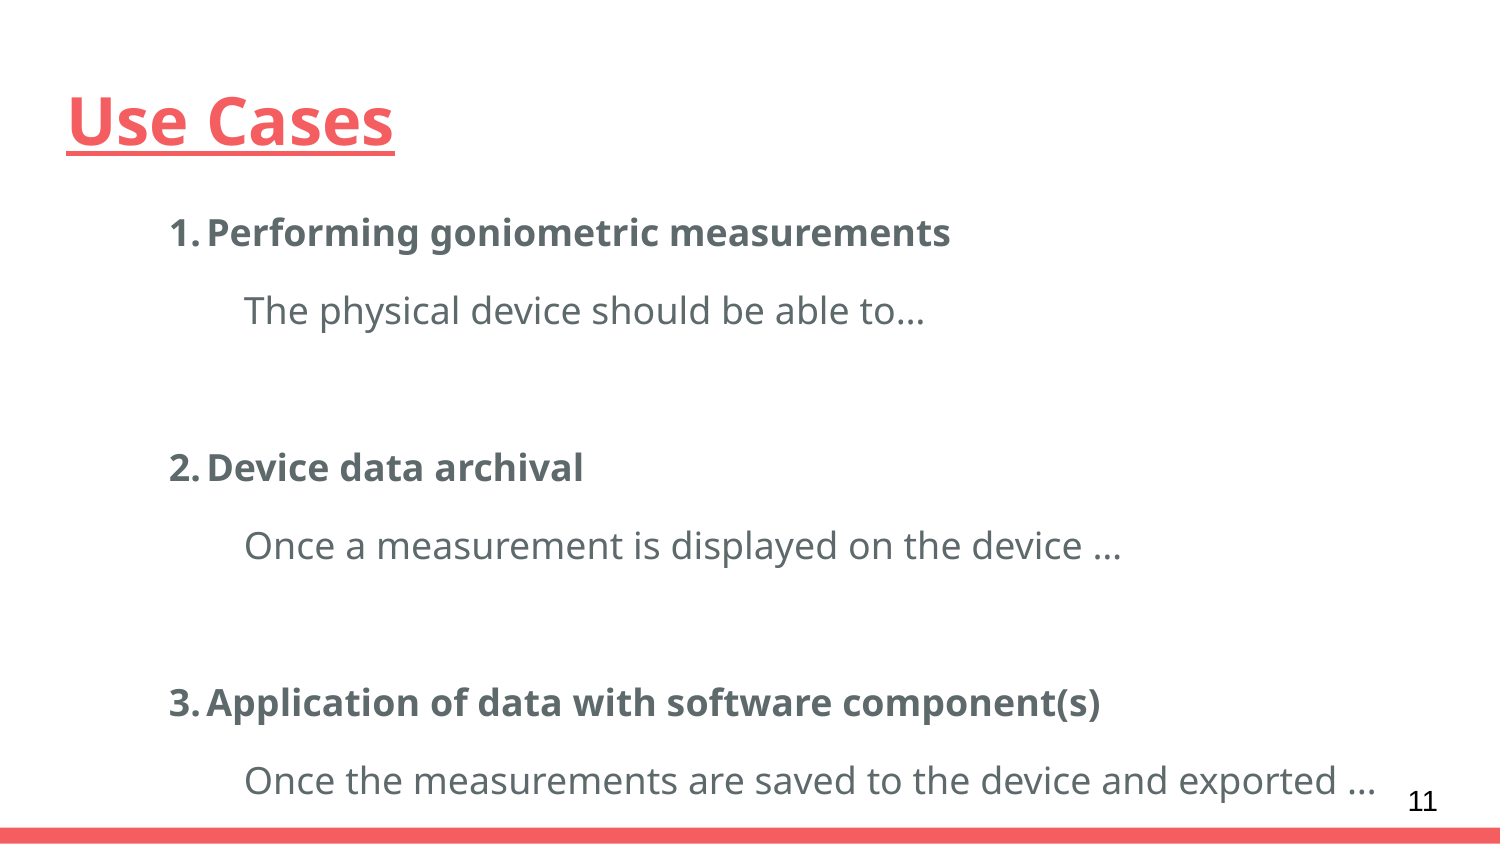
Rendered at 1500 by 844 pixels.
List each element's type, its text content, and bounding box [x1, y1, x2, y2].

slide_number <number> [1392, 767, 1483, 833]
list Performing goniometric measurements The physical device should be able to… Device data archival Once a measurement is displayed on the device … Application of data with software component(s) Once the measurements are saved to the device and exported … [116, 193, 1419, 743]
title Use Cases [51, 64, 1449, 167]
